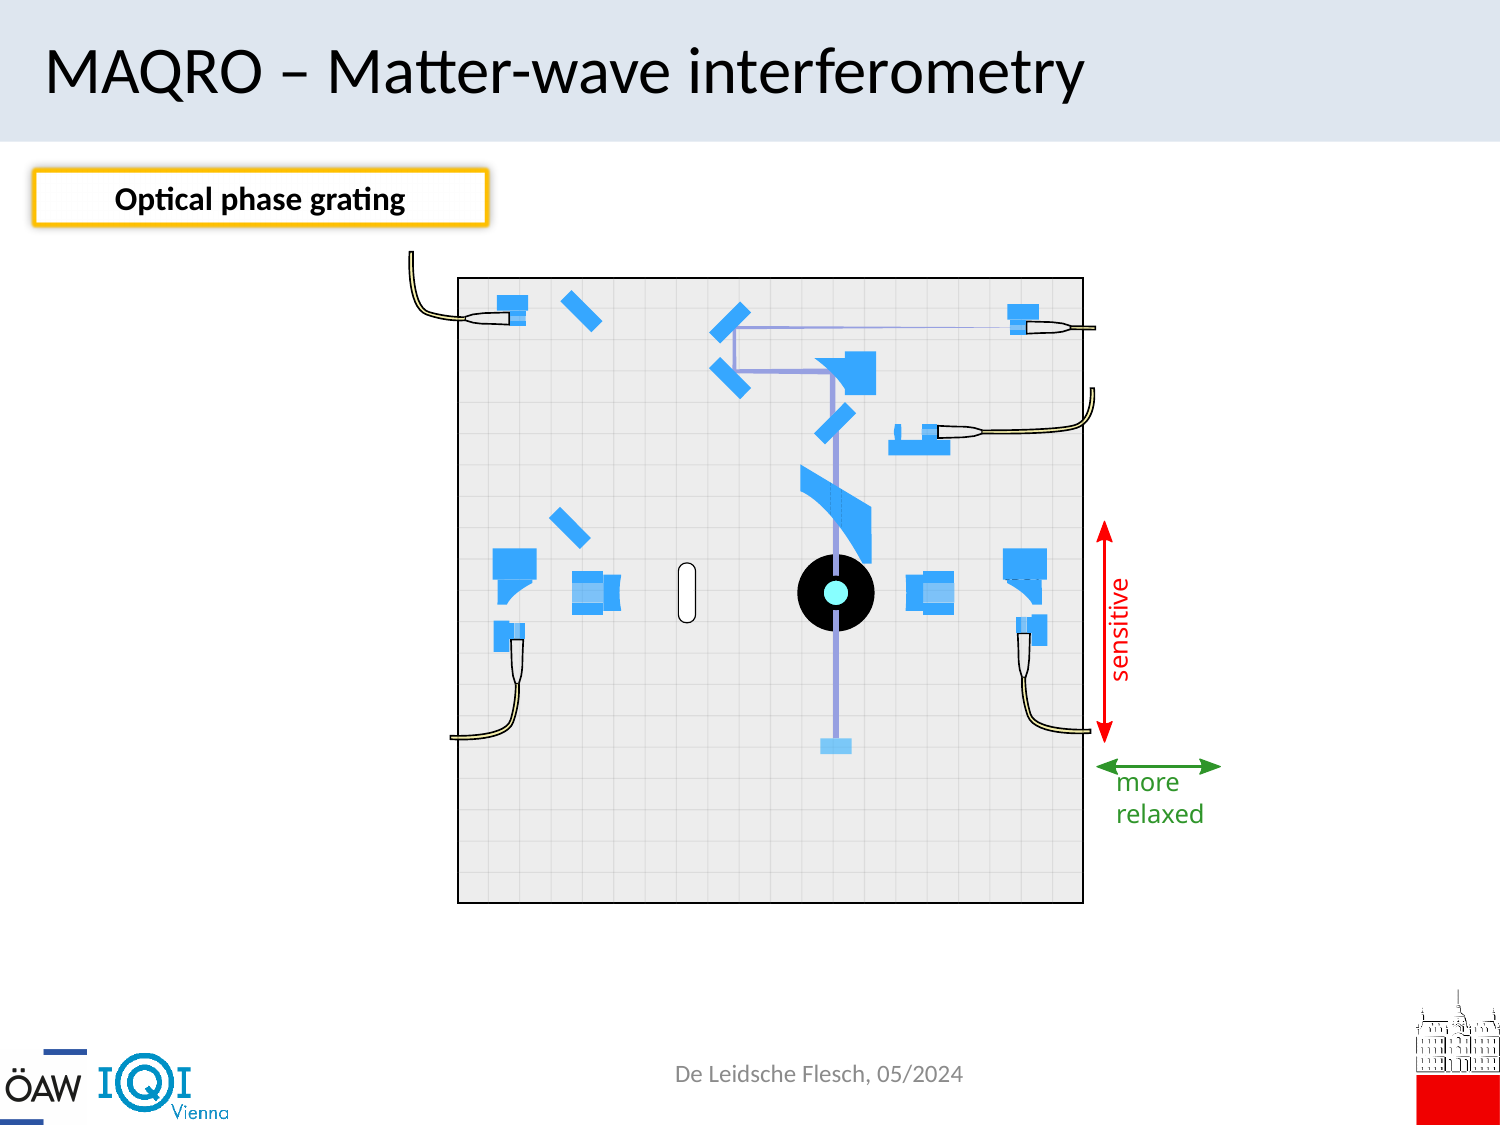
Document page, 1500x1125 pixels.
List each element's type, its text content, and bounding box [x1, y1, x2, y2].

text_box Optical phase grating [37, 173, 485, 222]
picture [94, 1049, 234, 1124]
picture [0, 1049, 87, 1125]
picture [1416, 988, 1500, 1125]
title MAQRO – Matter-wave interferometry [29, 7, 1317, 126]
picture [404, 246, 1226, 908]
